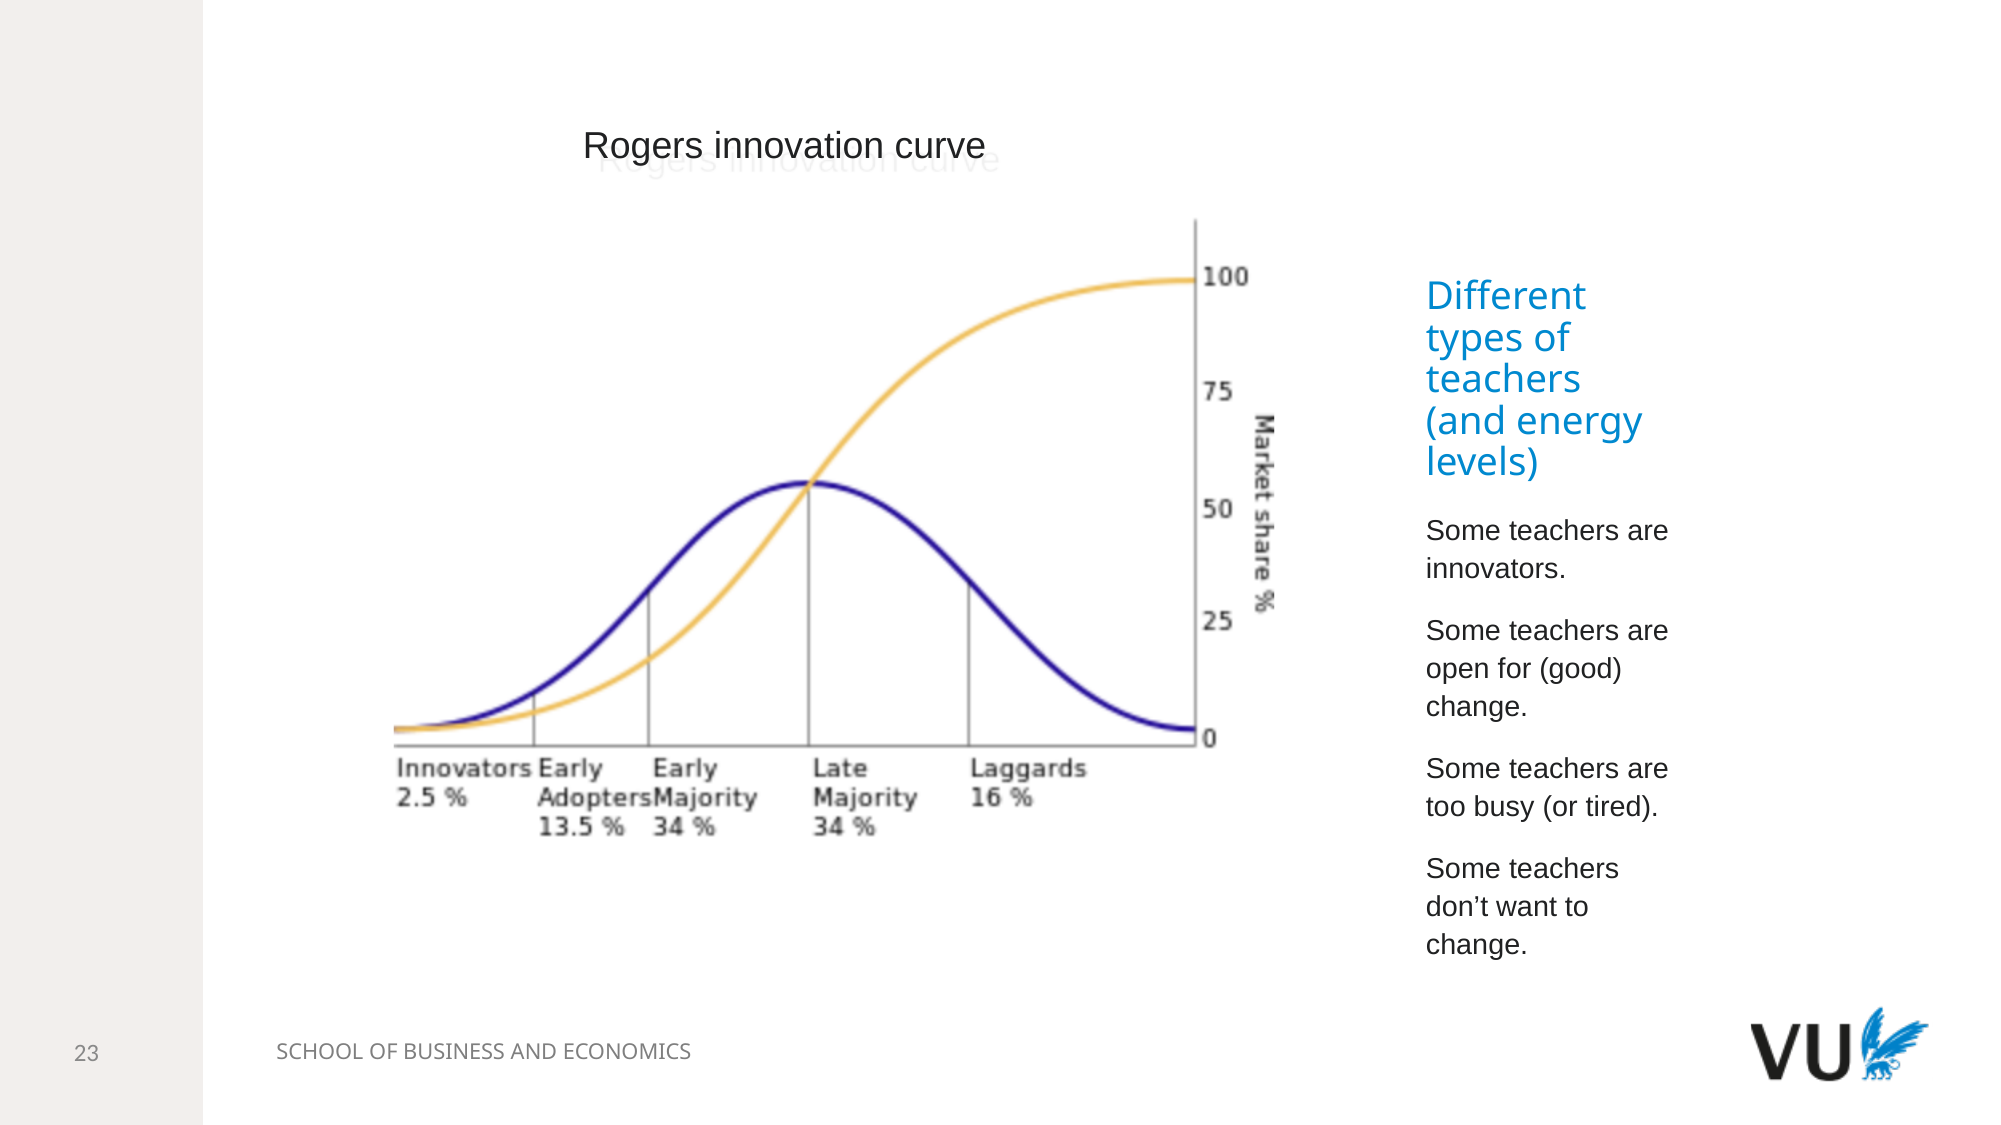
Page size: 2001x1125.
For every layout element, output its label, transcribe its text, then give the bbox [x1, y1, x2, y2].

text_box SCHOOL OF BUSINESS AND ECONOMICS [276, 977, 1413, 1125]
picture [378, 183, 1337, 897]
text_box Rogers innovation curve [567, 113, 1569, 174]
text_box 20 [73, 977, 203, 1125]
list Different types of teachers (and energy levels) Some teachers are innovators. Some teachers are open for (good) change. Some teachers are too busy (or tired). Some teachers don’t want to change. [1425, 276, 1927, 978]
